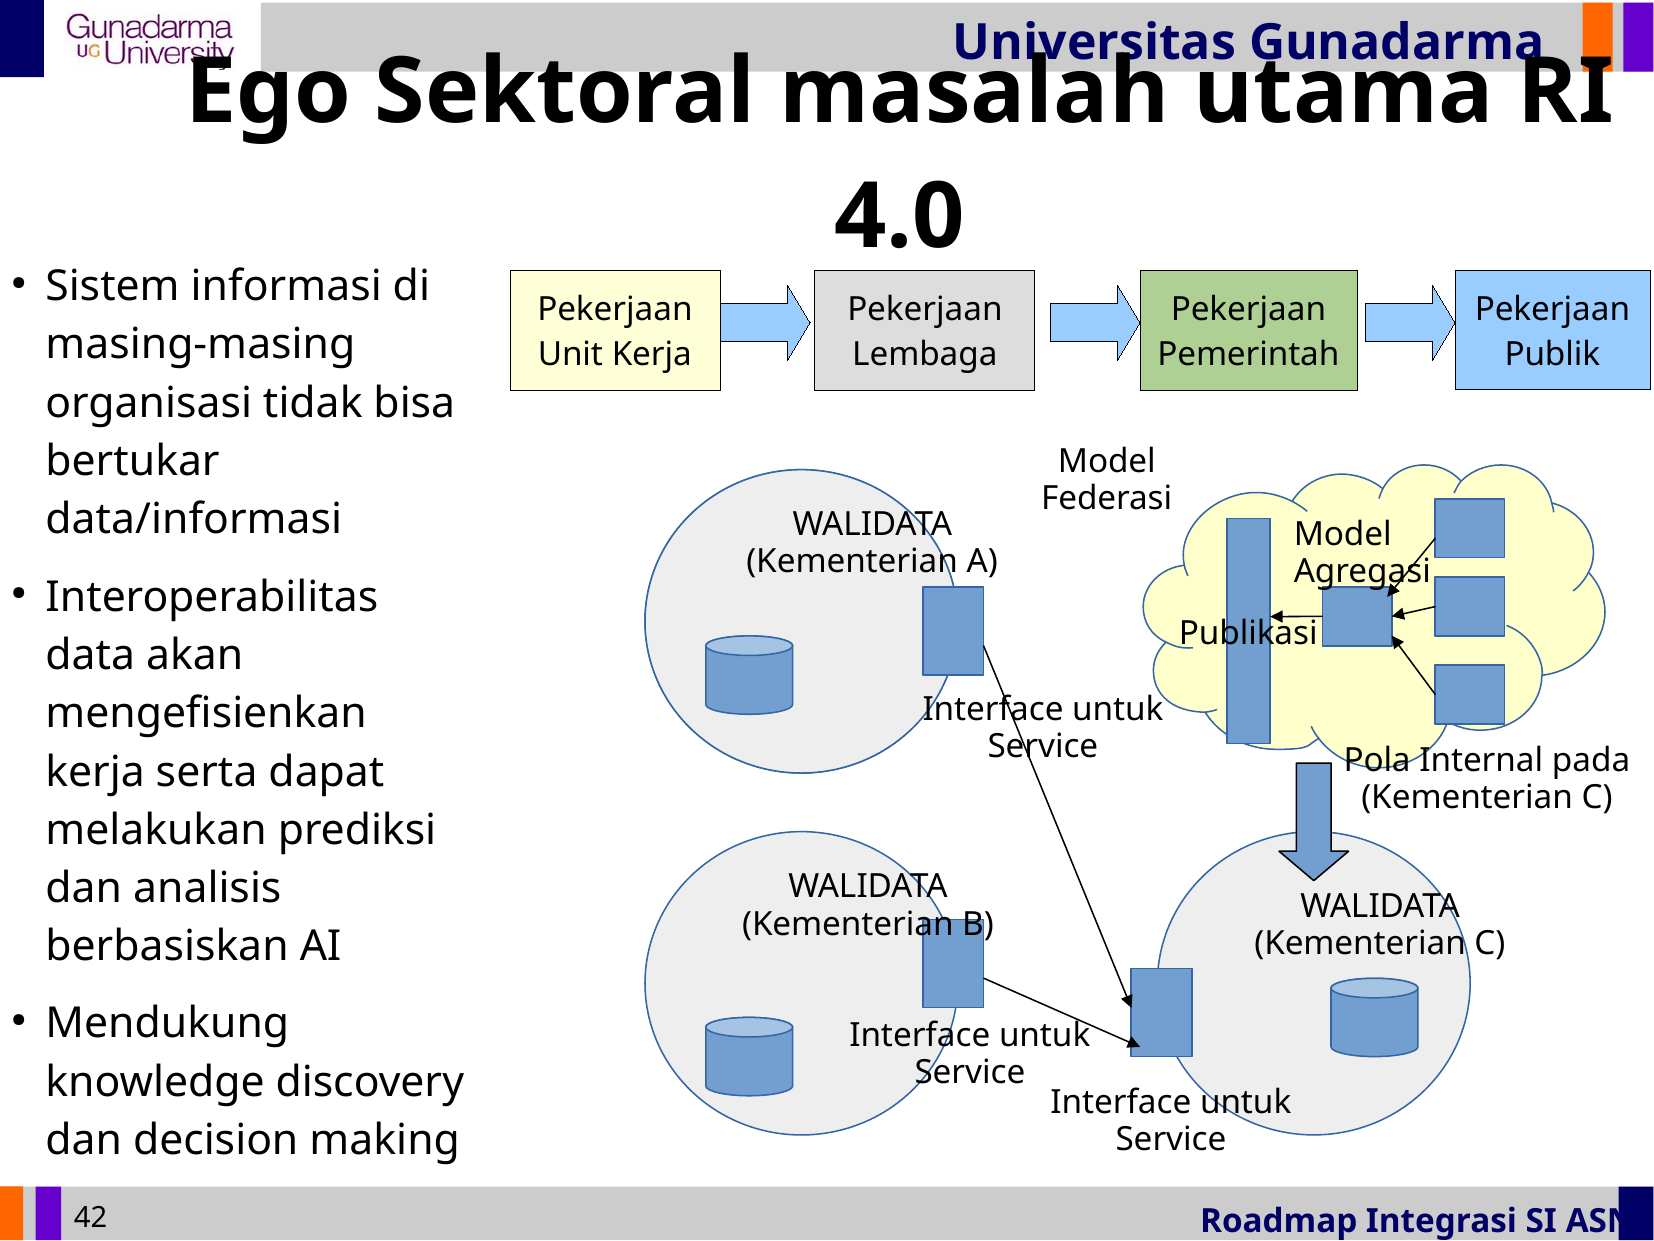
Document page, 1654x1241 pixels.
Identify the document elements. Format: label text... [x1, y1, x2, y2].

title Ego Sektoral masalah utama RI 4.0 [180, 60, 1621, 241]
text_box [1365, 285, 1456, 361]
list Sistem informasi di masing-masing organisasi tidak bisa bertukar data/informasi Interoperabilitas data akan mengefisienkan kerja serta dapat melakukan prediksi dan analisis berbasiskan AI Mendukung knowledge discovery dan decision making [0, 255, 466, 1186]
text_box Publikasi [1226, 518, 1271, 744]
text_box Pola Internal pada (Kementerian C) [1328, 734, 1456, 775]
text_box Interface untuk Service [888, 1009, 1053, 1077]
text_box [720, 285, 811, 361]
text_box Model Federasi [1043, 435, 1171, 502]
text_box [645, 469, 984, 774]
text_box Interface untuk Service [961, 683, 1126, 751]
text_box Pekerjaan Pemerintah [1140, 270, 1358, 391]
text_box [1050, 285, 1141, 361]
text_box Ekstraksi Informasi [1330, 978, 1418, 998]
text_box Model Agregasi [1279, 508, 1406, 576]
text_box Interface untuk Service [1089, 1076, 1253, 1143]
text_box WALIDATA (Kementerian C) [1239, 880, 1366, 920]
text_box WALIDATA (Kementerian B) [727, 860, 854, 900]
text_box Pekerjaan Unit Kerja [510, 270, 721, 391]
text_box Pekerjaan Lembaga [814, 270, 1035, 391]
text_box Ekstraksi Informasi [705, 635, 793, 656]
text_box [1131, 763, 1471, 1135]
picture [65, 0, 235, 70]
text_box Pekerjaan Publik [1455, 270, 1651, 390]
text_box [1143, 464, 1606, 750]
text_box WALIDATA (Kementerian A) [731, 498, 858, 538]
text_box [645, 831, 984, 1135]
text_box [968, 924, 979, 932]
text_box Ekstraksi Informasi [705, 1017, 793, 1037]
